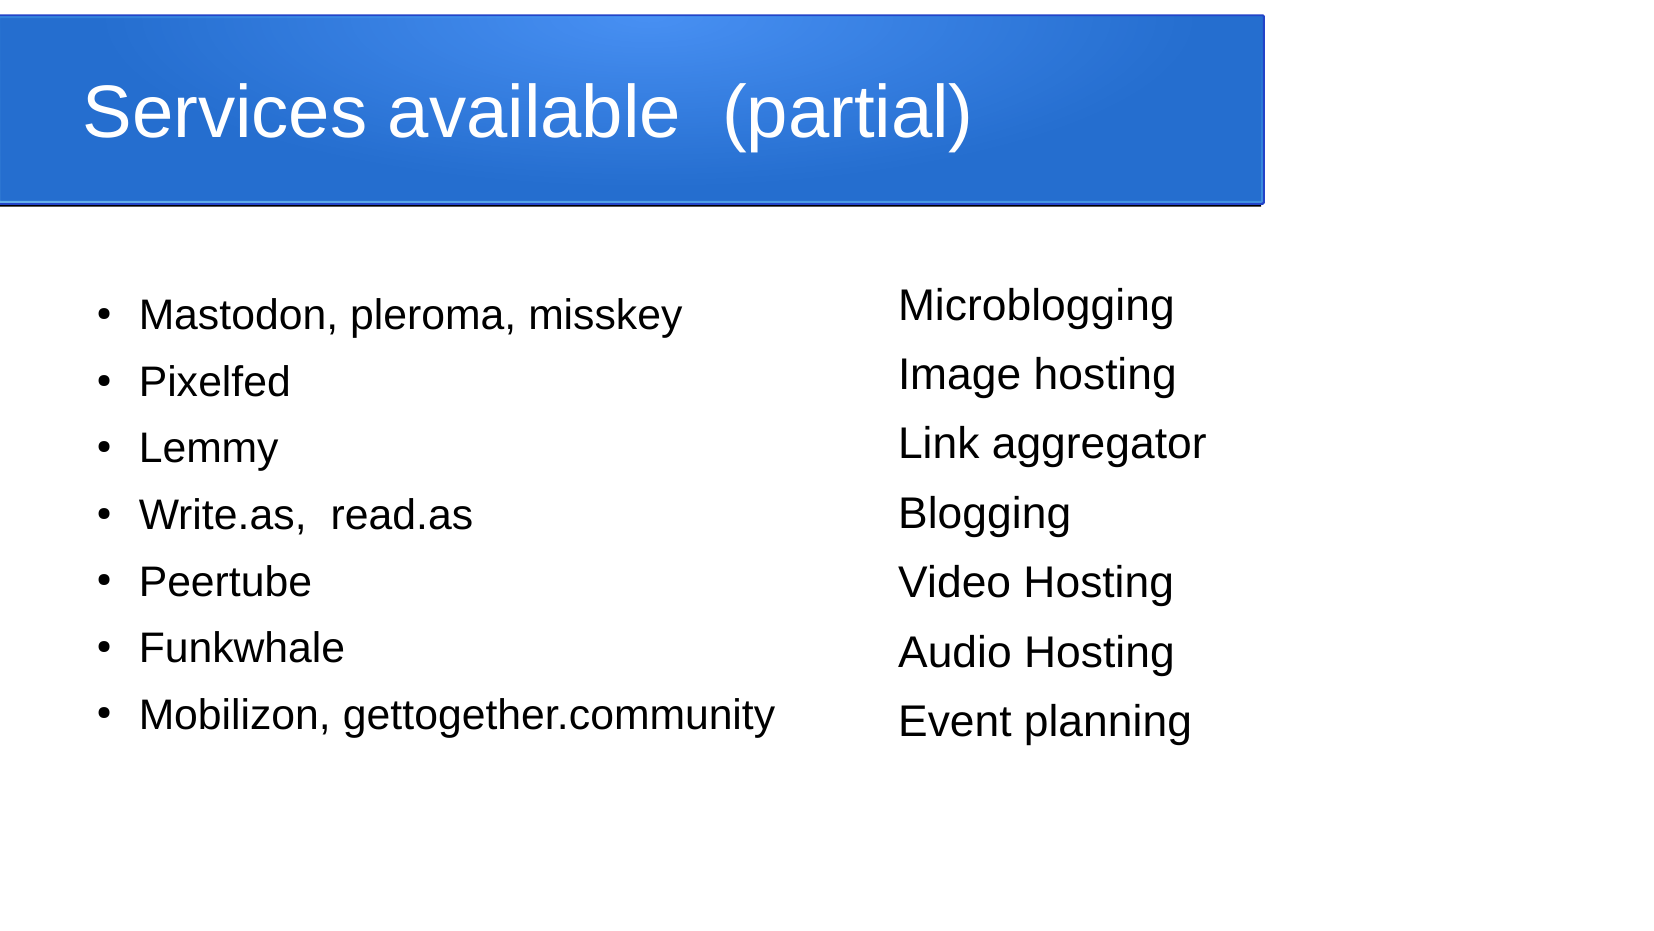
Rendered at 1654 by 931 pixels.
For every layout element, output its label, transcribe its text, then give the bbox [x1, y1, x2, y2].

list Microblogging Image hosting Link aggregator Blogging Video Hosting Audio Hosting Event planning [840, 210, 1567, 751]
title Services available (partial) [82, 35, 1235, 189]
list Mastodon, pleroma, misskey Pixelfed Lemmy Write.as, read.as Peertube Funkwhale Mobilizon, gettogether.community [82, 224, 809, 764]
